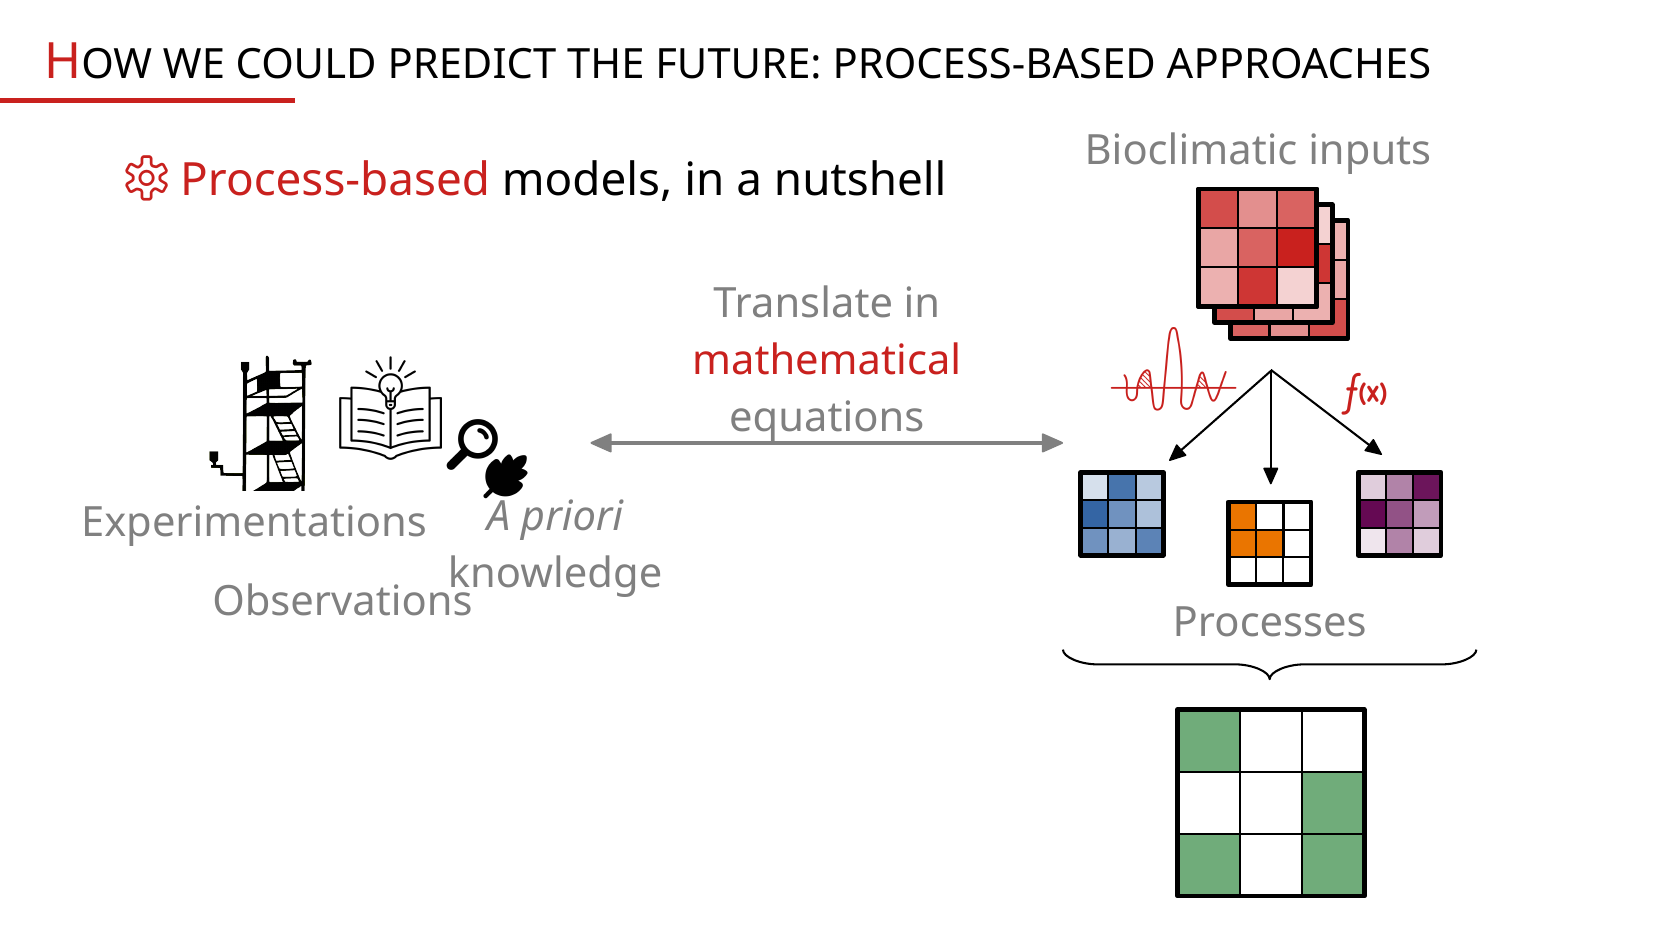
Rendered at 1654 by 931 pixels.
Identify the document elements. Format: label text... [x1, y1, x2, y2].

picture [1334, 369, 1394, 416]
text_box [1180, 712, 1362, 894]
text_box A priori knowledge [360, 506, 751, 579]
text_box Bioclimatic inputs [1062, 112, 1453, 185]
text_box [1201, 191, 1314, 304]
text_box [1231, 504, 1309, 582]
text_box Translate in mathematical equations [596, 272, 1058, 443]
text_box HOW WE COULD PREDICT THE FUTURE: PROCESS-BASED APPROACHES [29, 0, 1625, 119]
picture [328, 354, 550, 502]
text_box [1249, 223, 1346, 336]
text_box [1361, 475, 1439, 553]
text_box [1249, 207, 1330, 320]
text_box Process-based models, in a nutshell [165, 118, 1625, 237]
picture [206, 355, 325, 491]
text_box Processes [1074, 584, 1465, 657]
text_box Observations [147, 563, 538, 636]
text_box [1083, 475, 1161, 553]
picture [1098, 304, 1249, 418]
text_box Experimentations [59, 484, 449, 557]
picture [111, 147, 182, 207]
